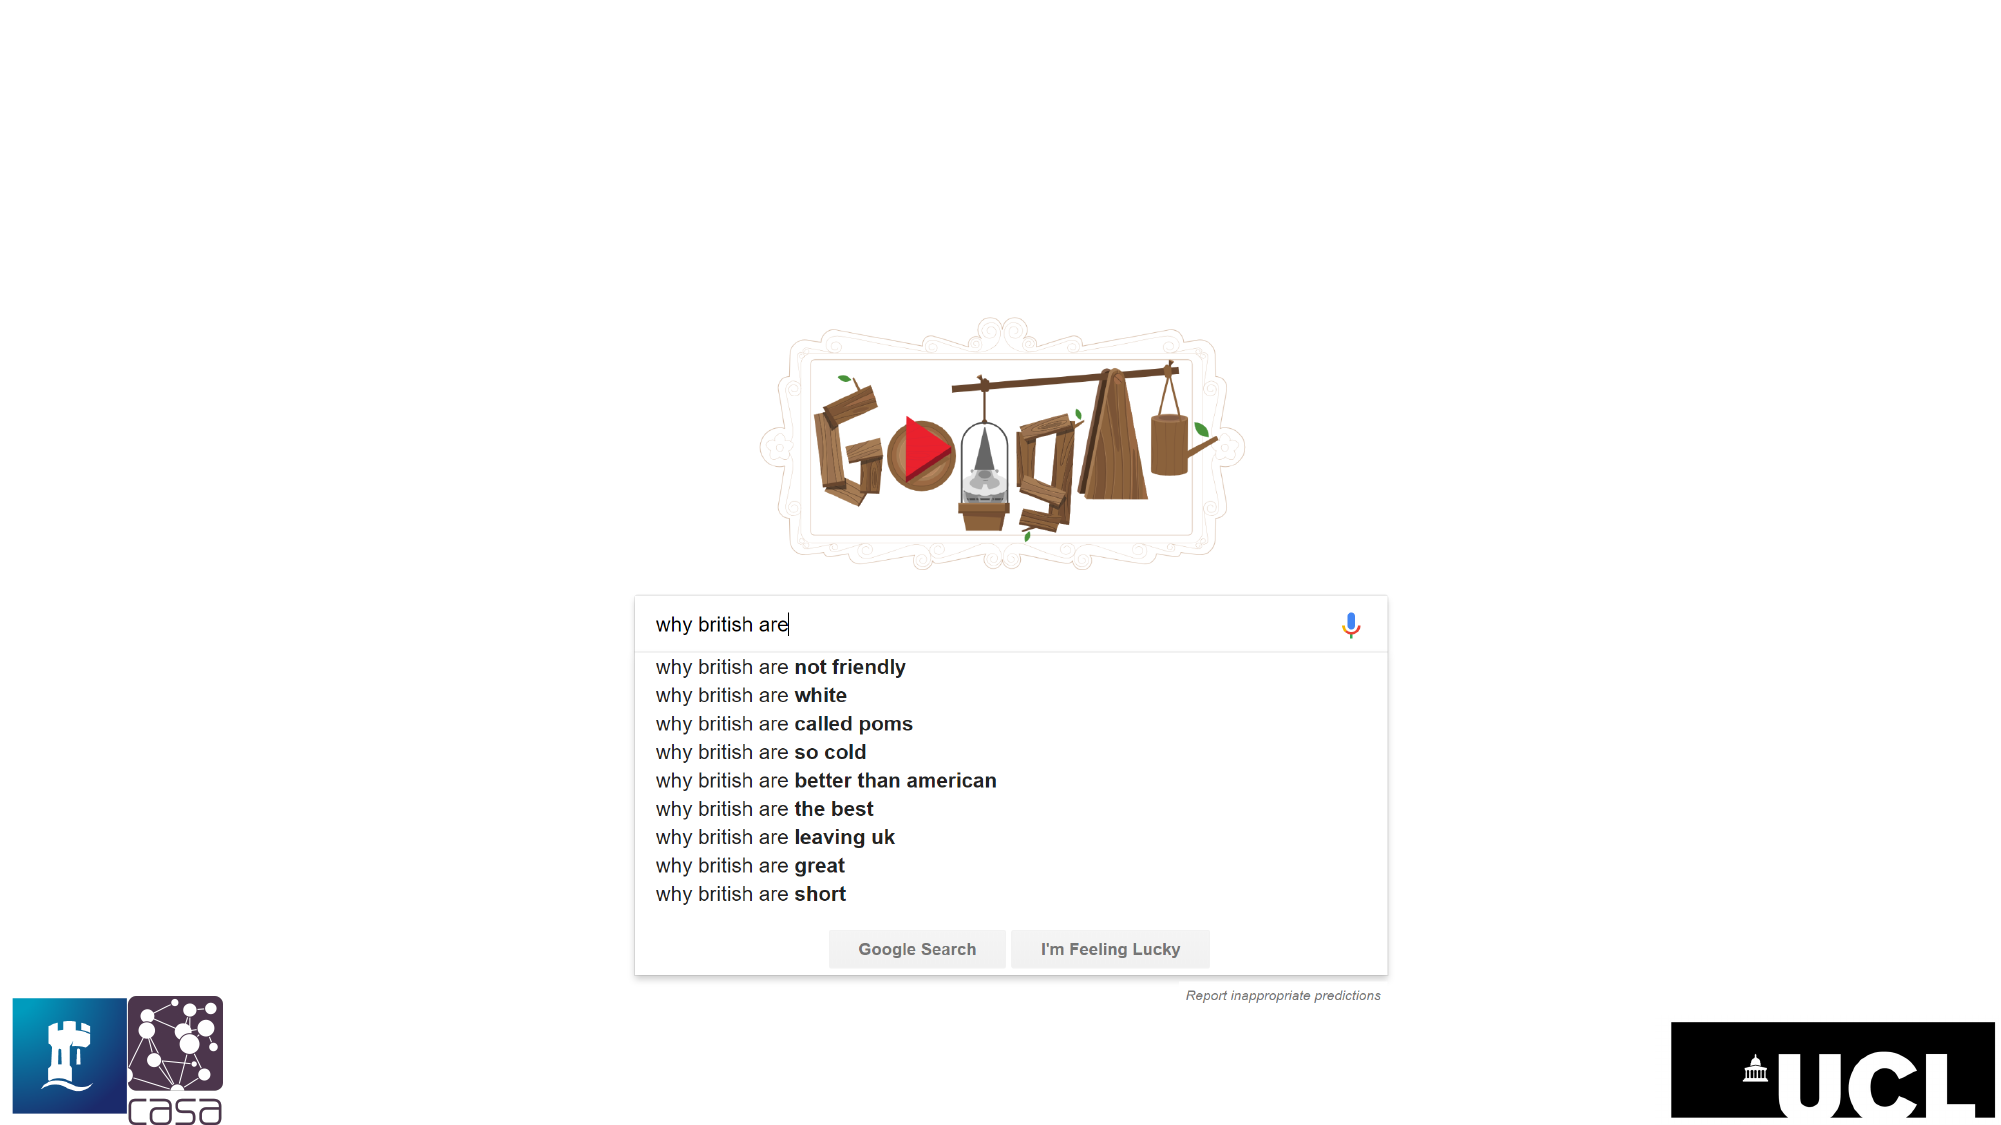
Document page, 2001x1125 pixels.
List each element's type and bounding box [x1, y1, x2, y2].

picture [602, 299, 1398, 1014]
